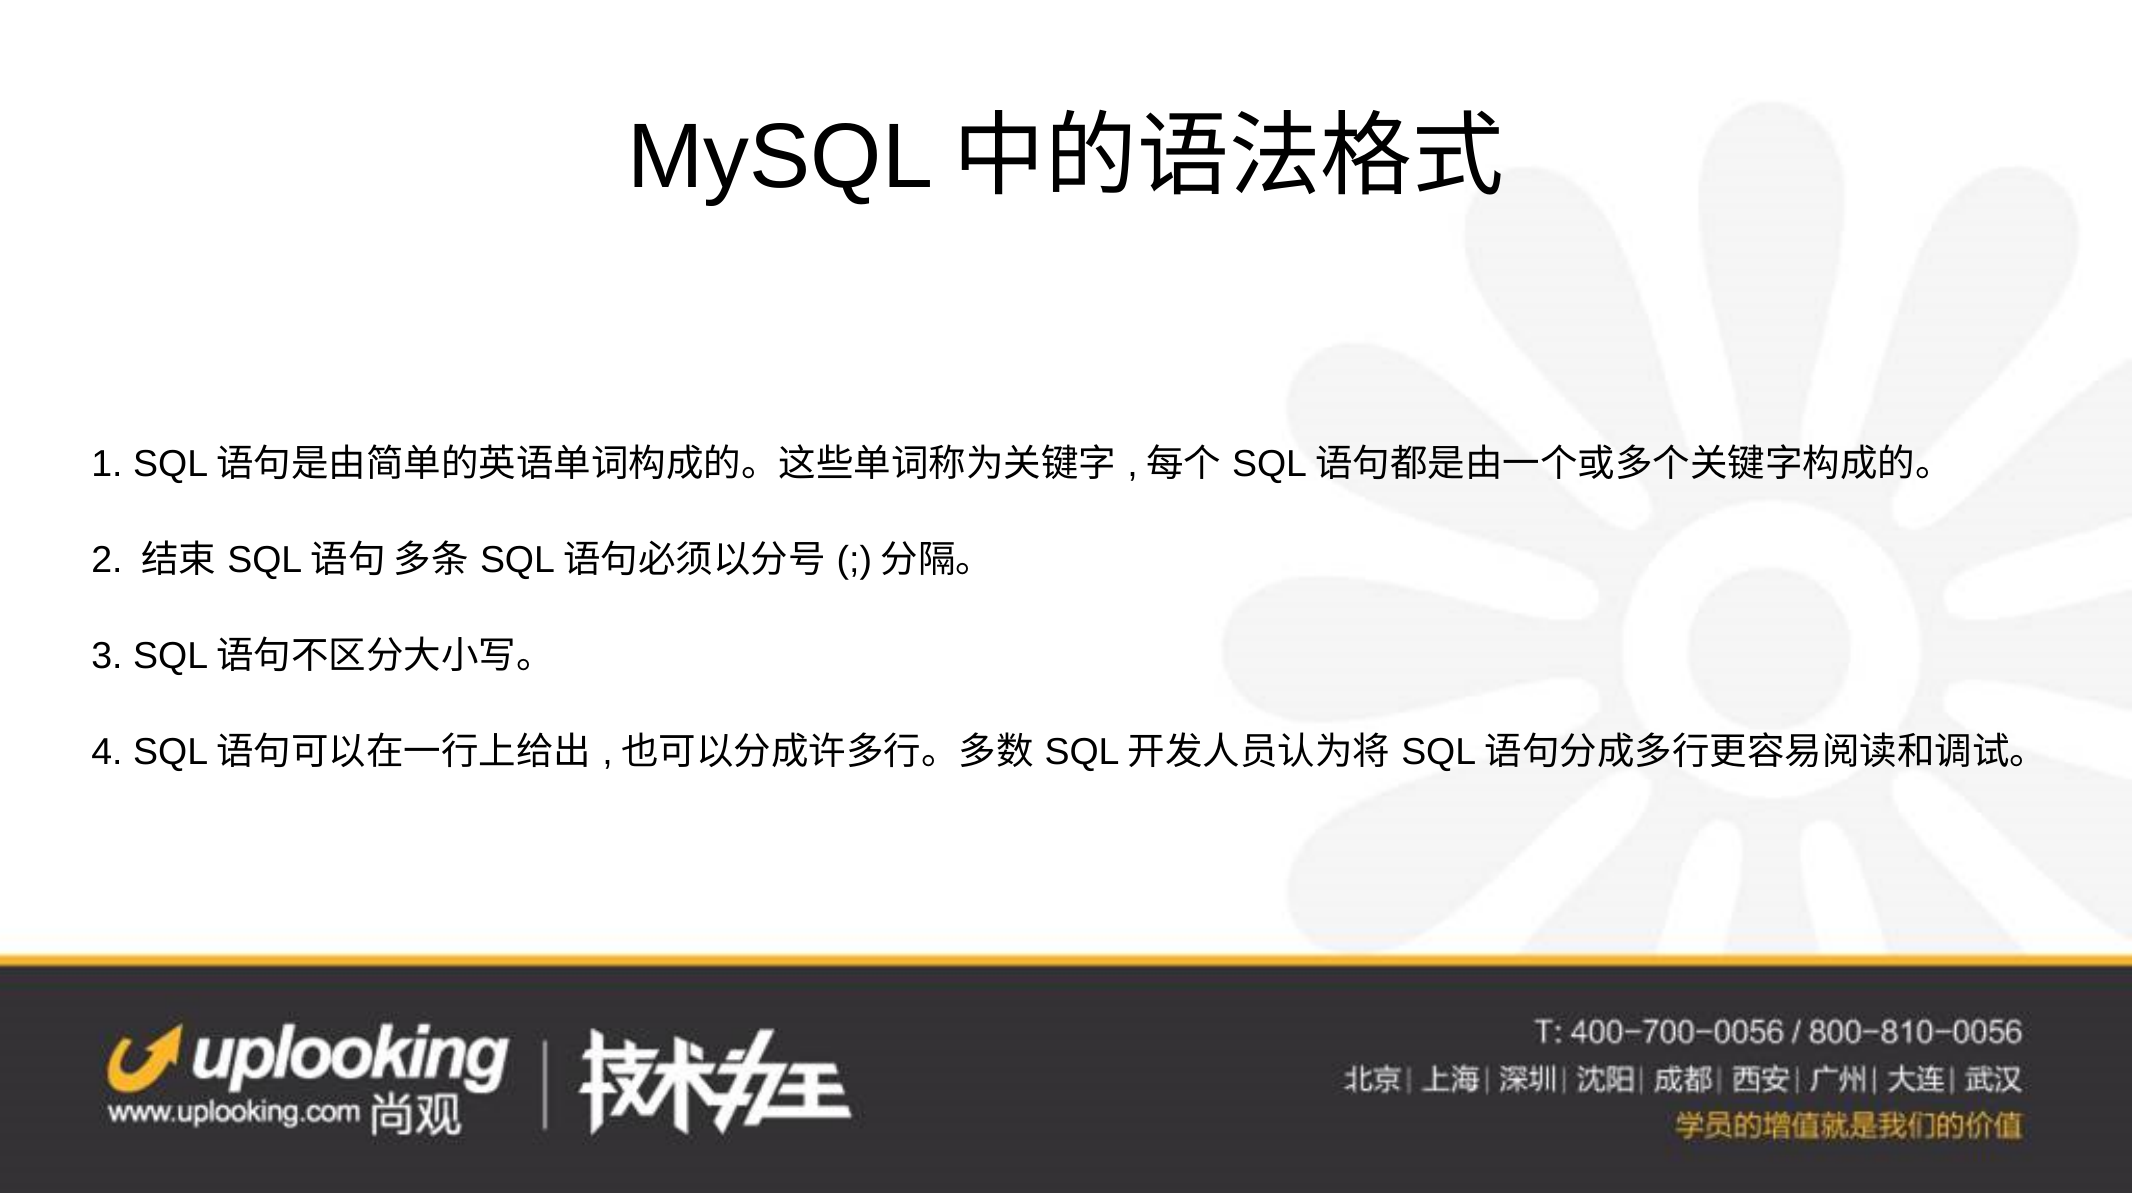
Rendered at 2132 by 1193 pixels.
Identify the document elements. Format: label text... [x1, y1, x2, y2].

picture [0, 0, 2132, 1193]
title MySQL中的语法格式 [106, 47, 2026, 247]
subtitle 1. SQL语句是由简单的英语单词构成的。这些单词称为关键字,每个SQL语句都是由一个或多个关键字构成的。 2. 结束SQL语句 多条SQL语句必须以分号(;)分隔。 3. SQL语句不区分大小写。 4. SQL语句可以在一行上给出,也可以分成许多行。多数SQL开发人员认为将SQL语句分成多行更容易阅读和调试。 [91, 166, 2056, 1014]
